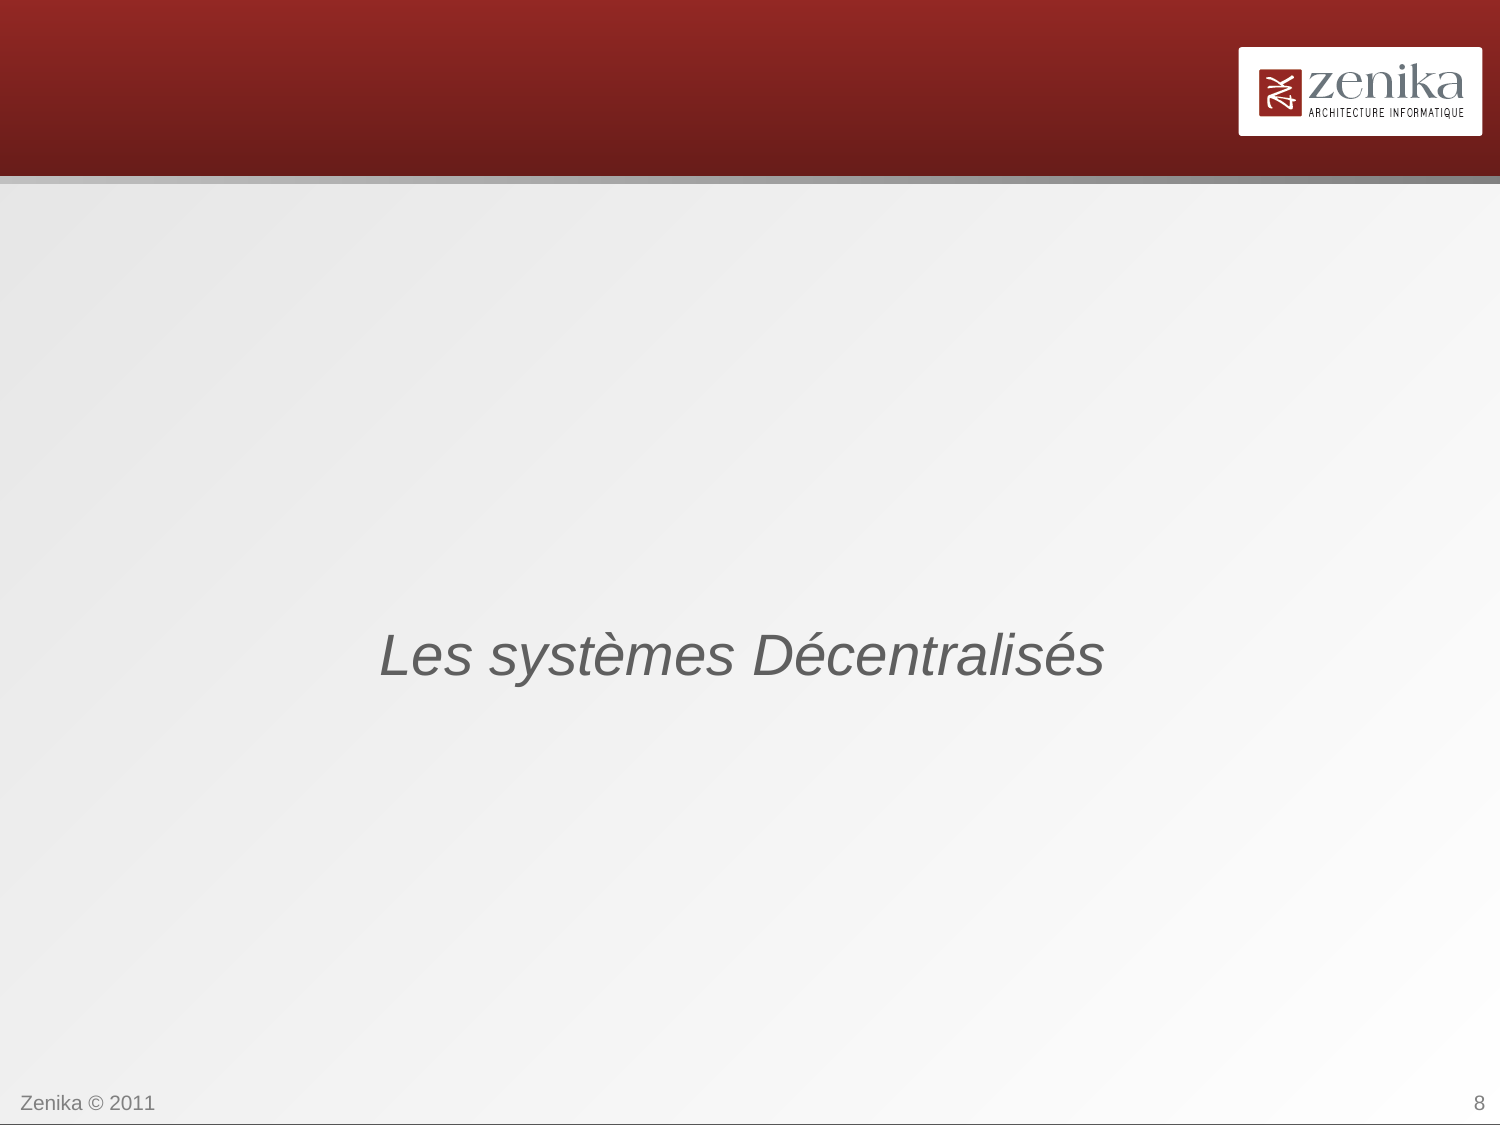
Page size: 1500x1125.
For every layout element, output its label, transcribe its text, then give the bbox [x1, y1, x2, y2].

subtitle Les systèmes Décentralisés [50, 257, 1435, 1072]
picture [1257, 58, 1464, 125]
